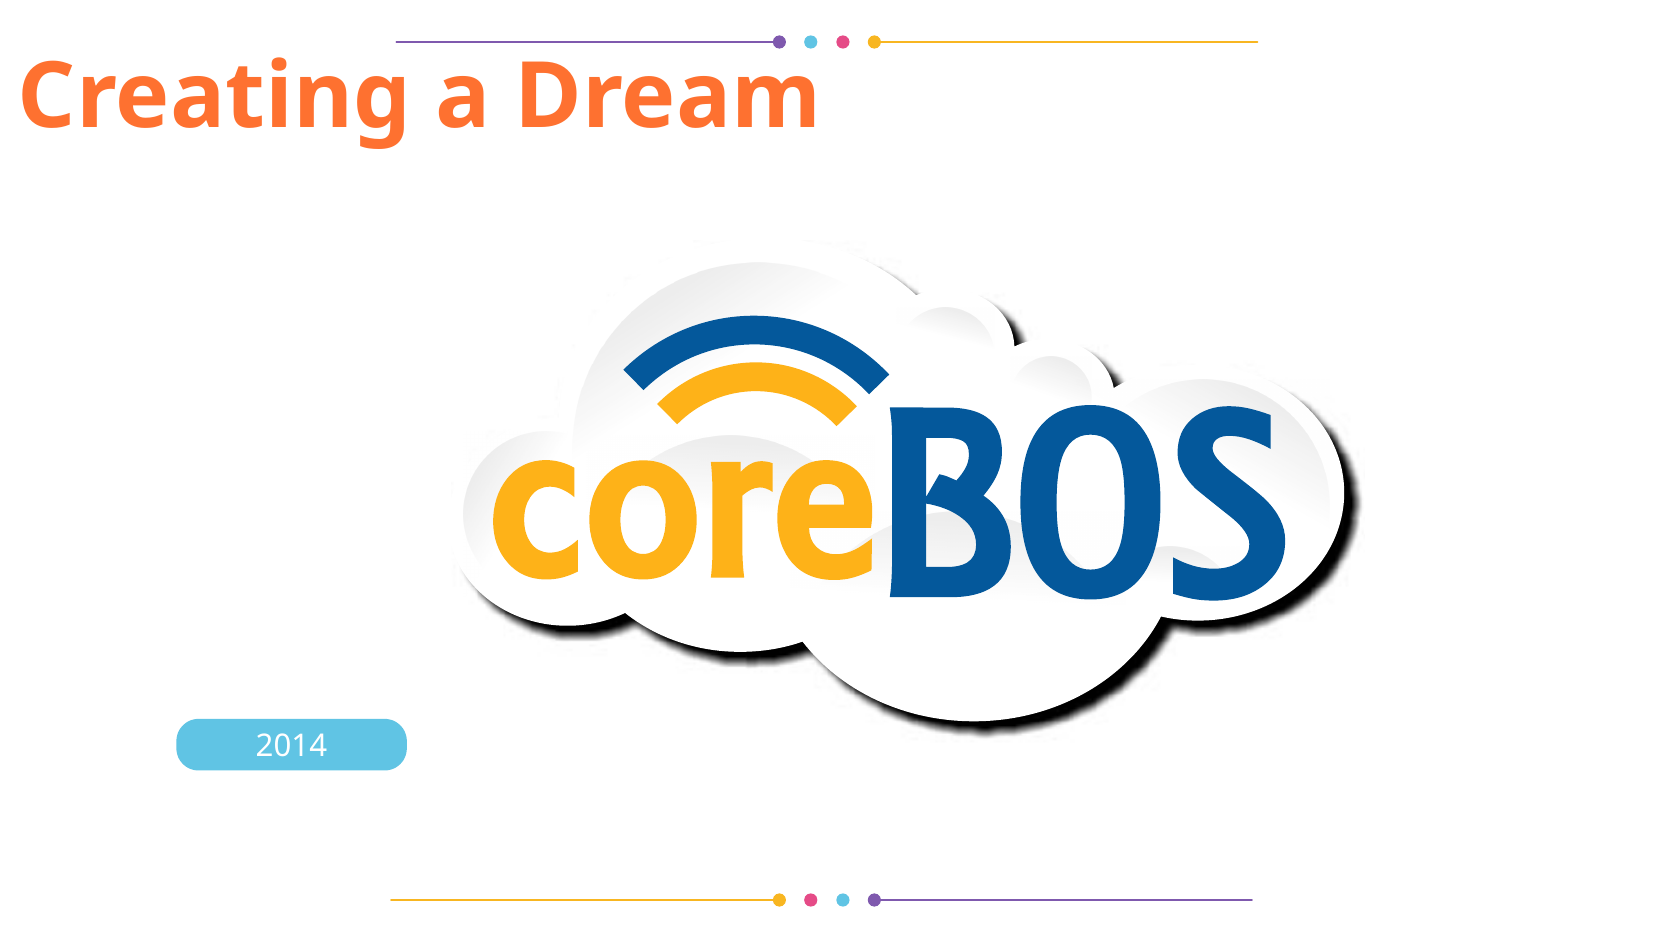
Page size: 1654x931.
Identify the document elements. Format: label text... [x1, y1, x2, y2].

picture [413, 213, 1388, 775]
title Creating a Dream [17, 7, 1022, 178]
text_box 2014 [176, 718, 407, 771]
